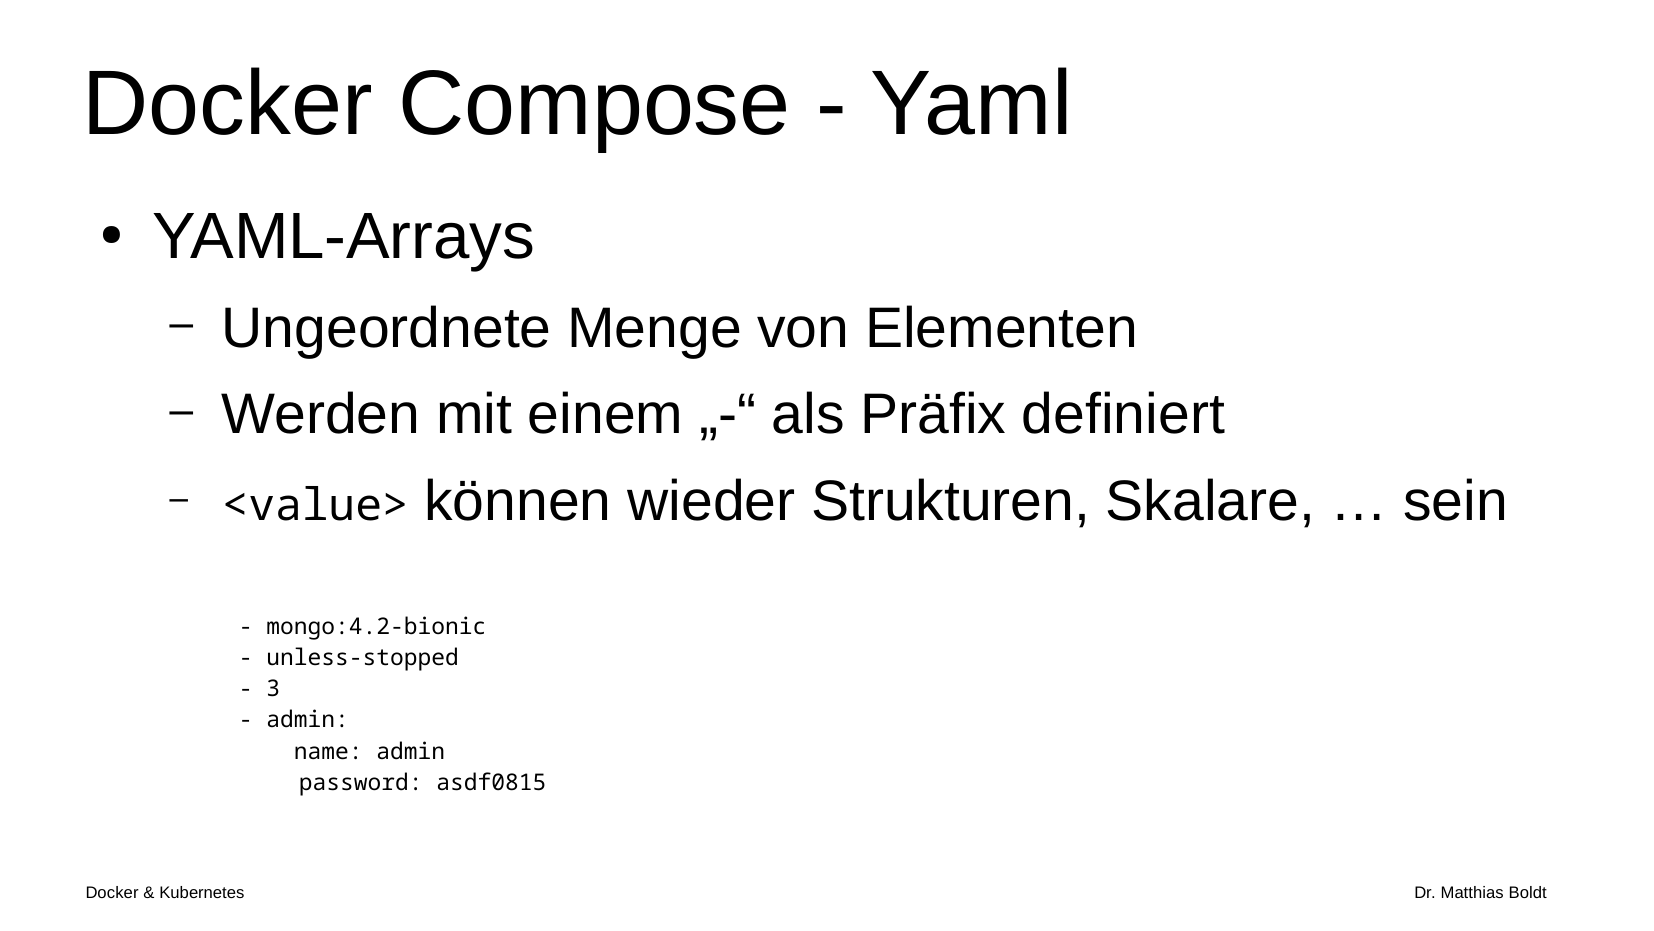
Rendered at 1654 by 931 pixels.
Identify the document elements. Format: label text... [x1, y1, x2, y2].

title Docker Compose - Yaml [82, 25, 1571, 181]
text_box - mongo:4.2-bionic - unless-stopped - 3 - admin: name: admin password: asdf0815 [141, 602, 1193, 928]
text_box Docker & Kubernetes Dr. Matthias Boldt [70, 875, 141, 910]
list YAML-Arrays Ungeordnete Menge von Elementen Werden mit einem „-“ als Präfix definiert <value> können wieder Strukturen, Skalare, … sein [82, 199, 1524, 603]
text_box Docker & Kubernetes Dr. Matthias Boldt [1193, 875, 1563, 910]
